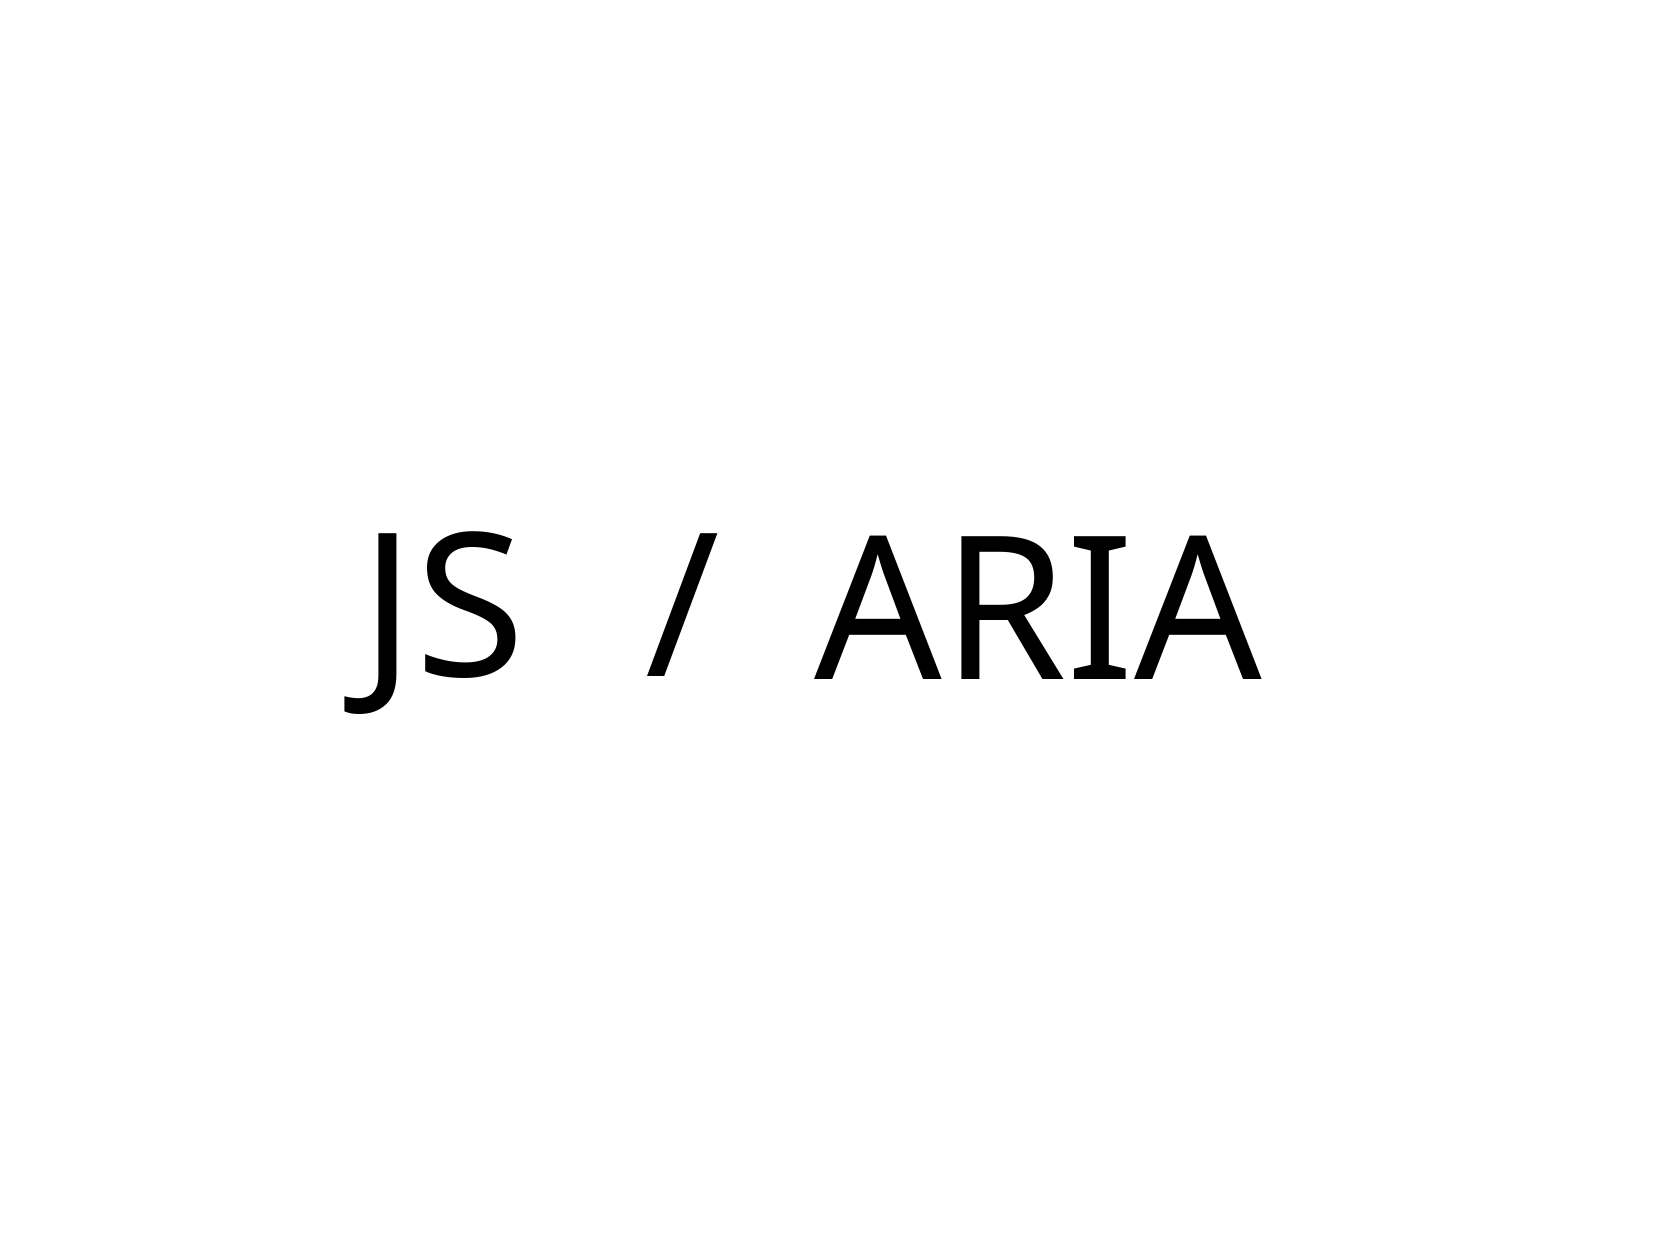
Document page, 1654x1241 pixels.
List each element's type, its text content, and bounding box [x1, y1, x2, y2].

text_box ARIA [799, 471, 1280, 730]
text_box / [630, 468, 747, 727]
text_box JS [345, 468, 604, 727]
